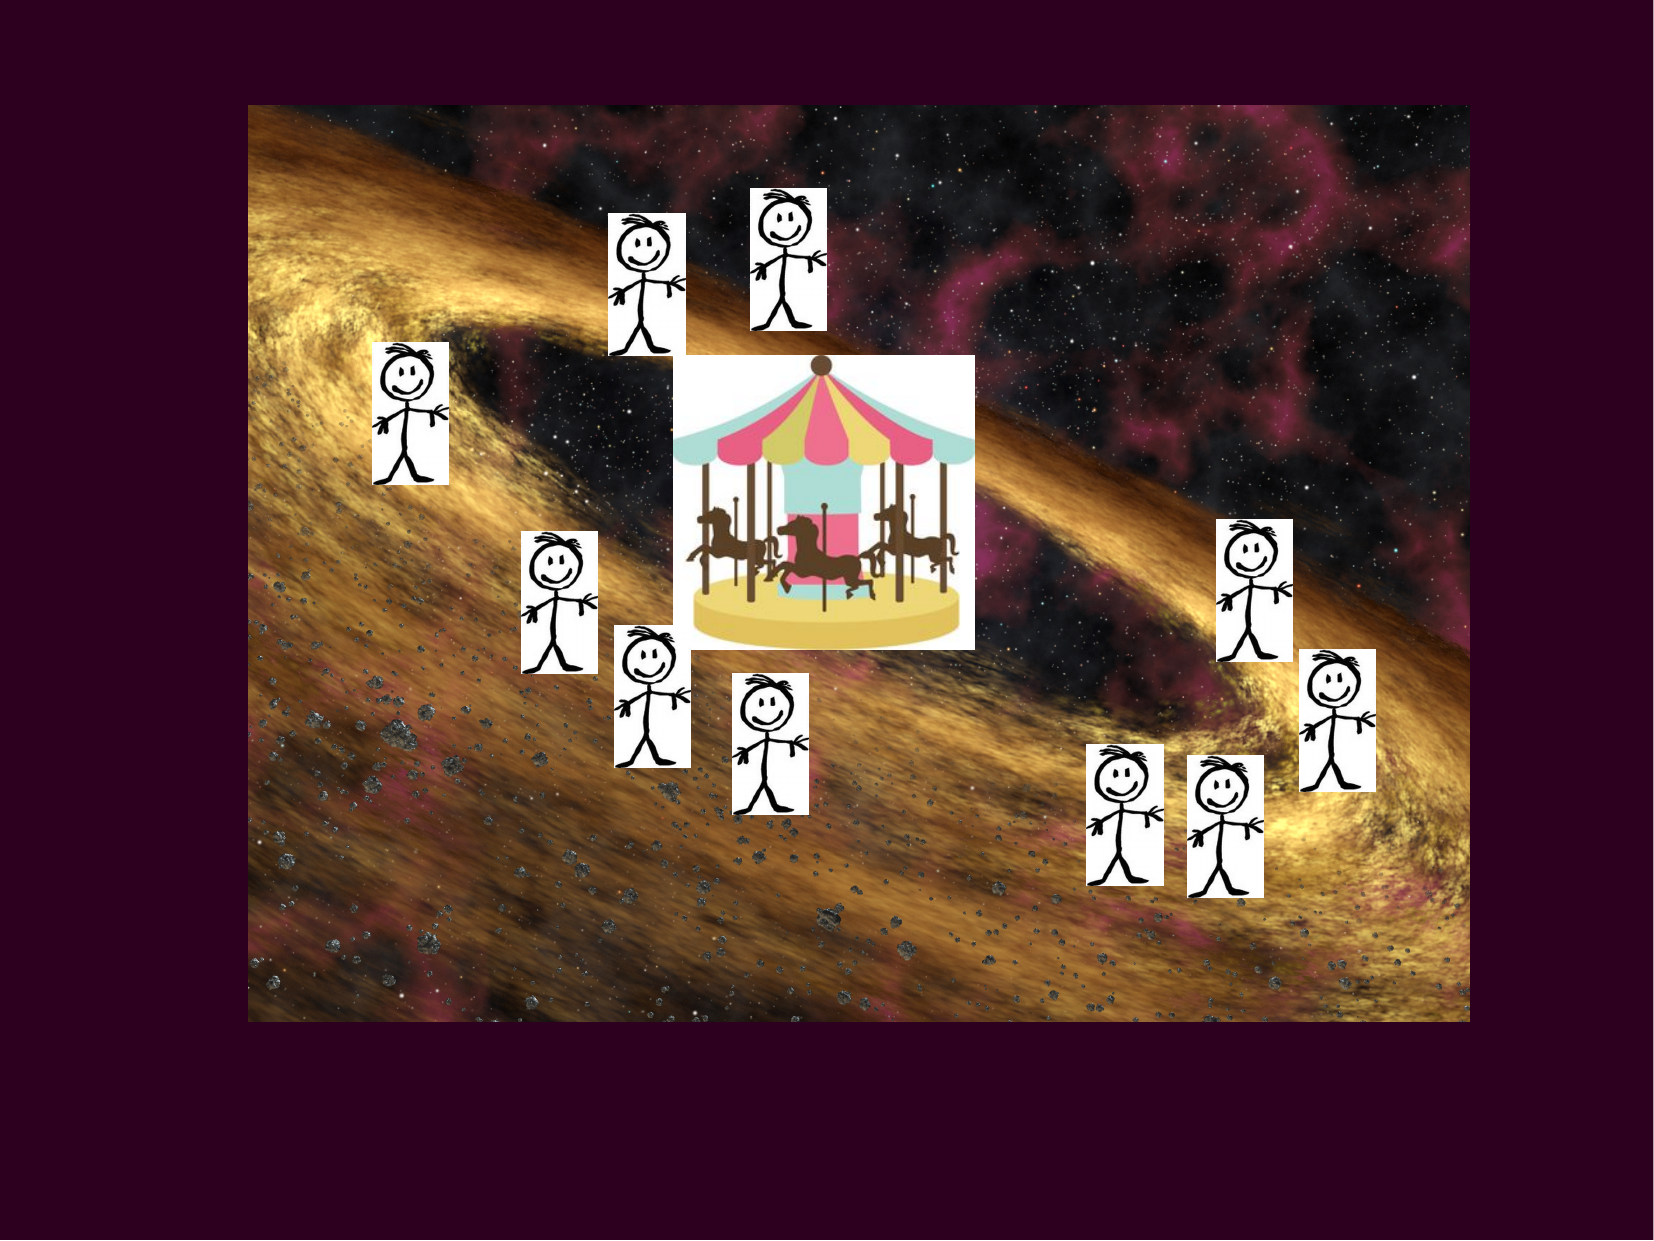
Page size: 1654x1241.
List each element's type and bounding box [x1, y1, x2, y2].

picture [248, 105, 1470, 1022]
